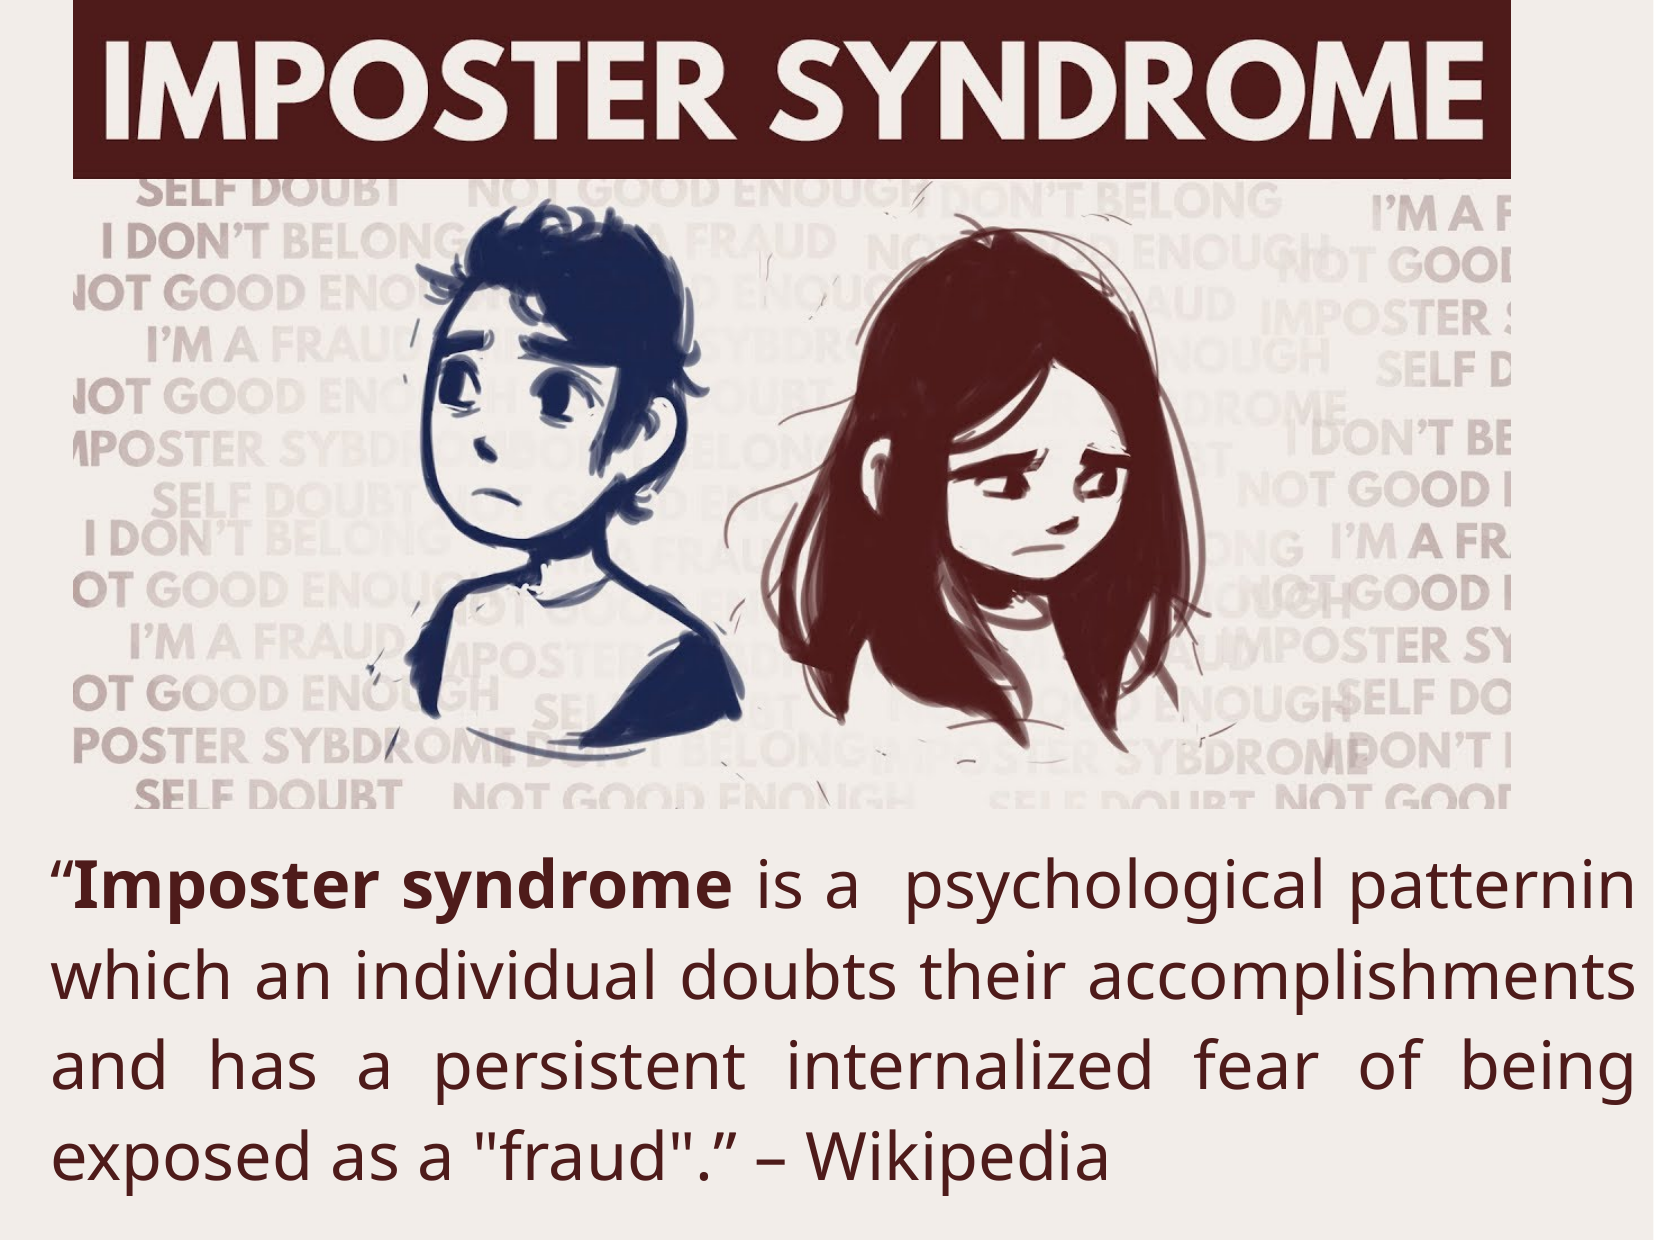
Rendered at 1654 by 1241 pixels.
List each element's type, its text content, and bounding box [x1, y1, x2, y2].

text_box “Imposter syndrome is a psychological patternin which an individual doubts their accomplishments and has a persistent internalized fear of being exposed as a "fraud".” – Wikipedia [35, 829, 1654, 1241]
picture [73, 0, 1511, 809]
